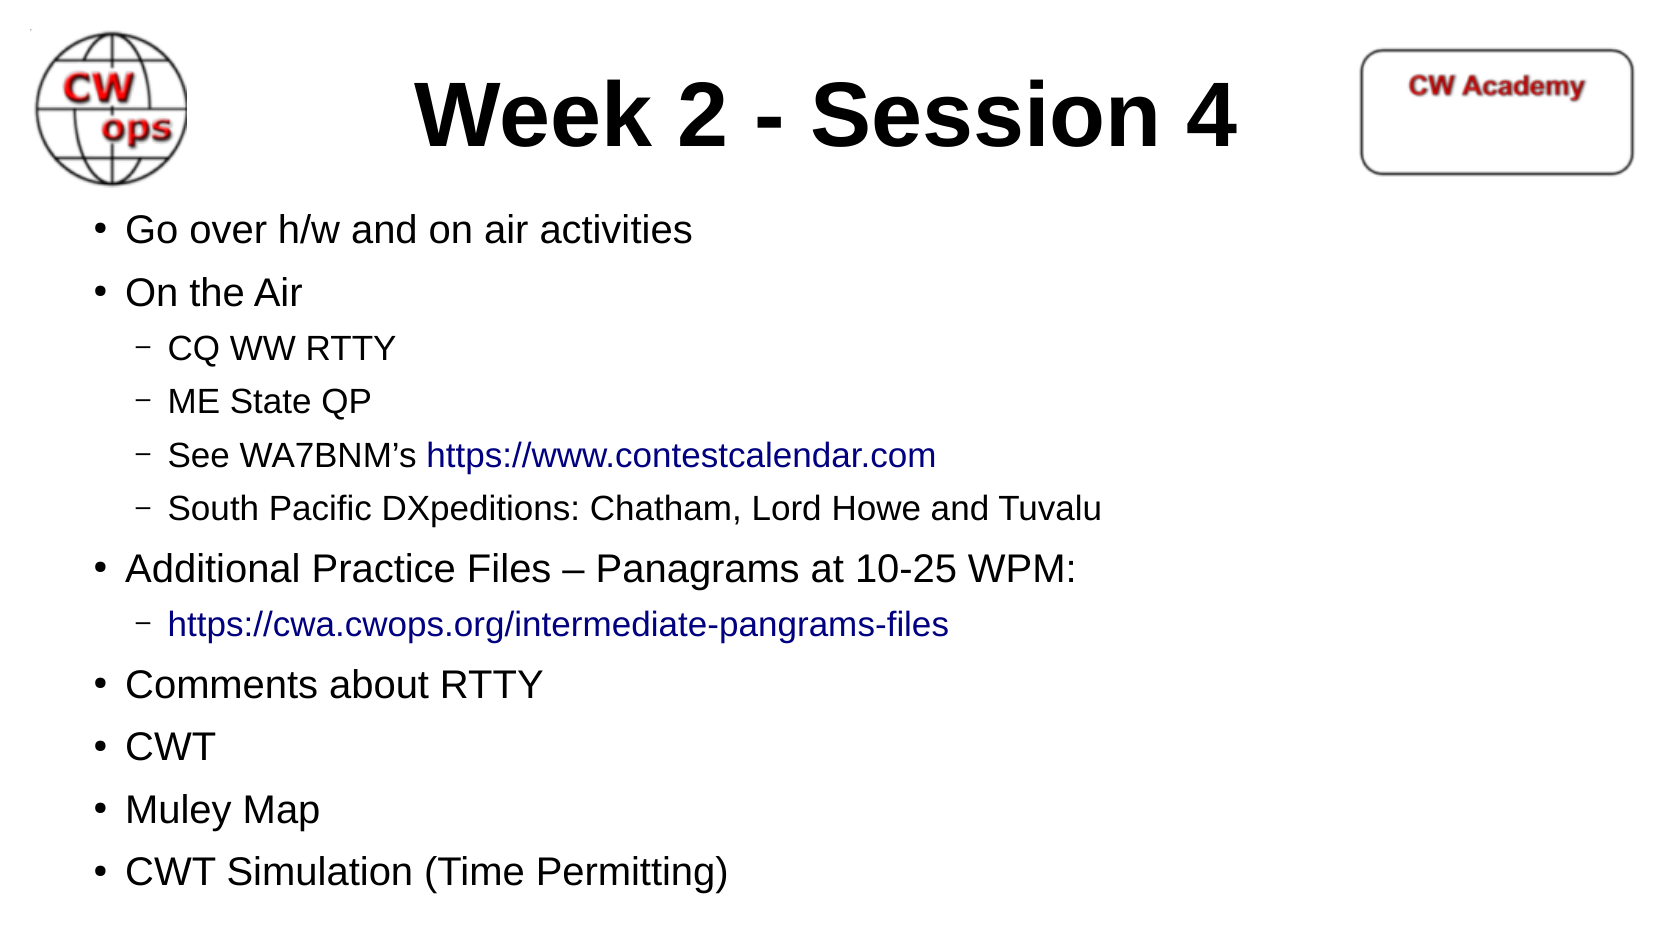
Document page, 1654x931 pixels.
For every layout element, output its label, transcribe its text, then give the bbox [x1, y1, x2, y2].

picture [1571, 37, 1640, 186]
title Week 2 - Session 4 [82, 37, 1571, 193]
picture [30, 29, 187, 194]
list Go over h/w and on air activities On the Air CQ WW RTTY ME State QP See WA7BNM’s https://www.contestcalendar.com South Pacific DXpeditions: Chatham, Lord Howe and Tuvalu Additional Practice Files – Panagrams at 10-25 WPM: https://cwa.cwops.org/intermediate-pangrams-files Comments about RTTY CWT Muley Map CWT Simulation (Time Permitting) [82, 207, 1571, 897]
